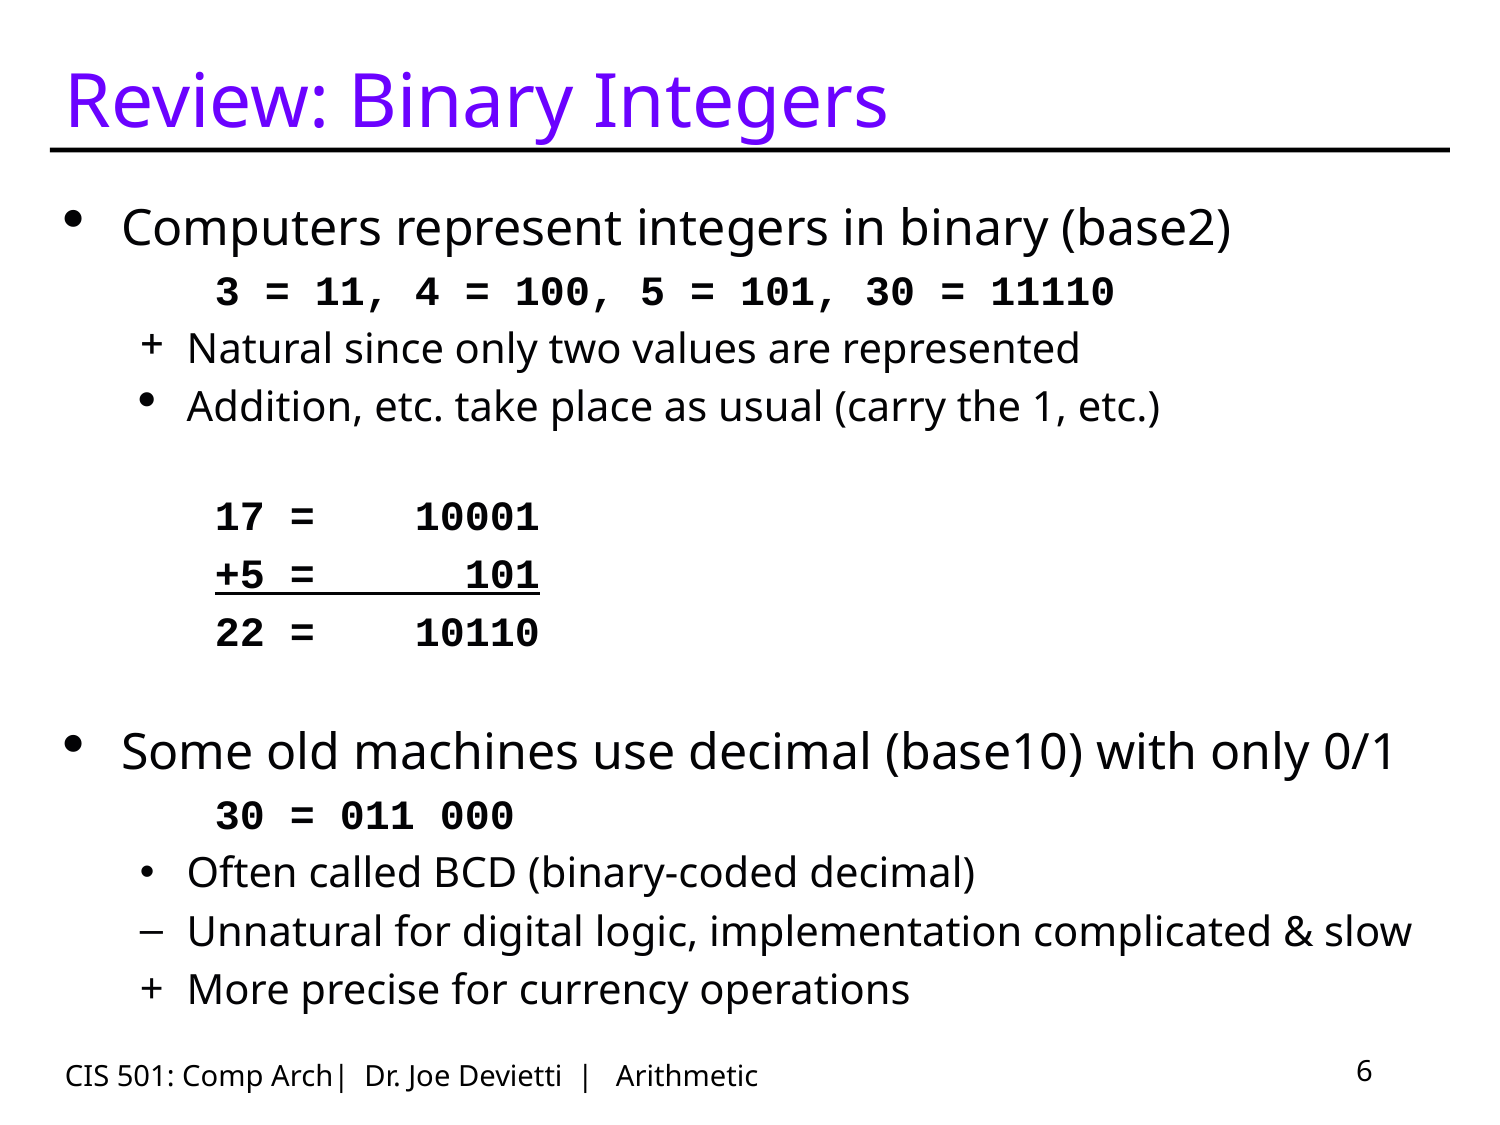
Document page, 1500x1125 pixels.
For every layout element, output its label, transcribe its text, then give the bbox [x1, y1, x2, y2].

text_box Computers represent integers in binary (base2) 3 = 11, 4 = 100, 5 = 101, 30 = 11110 Natural since only two values are represented Addition, etc. take place as usual (carry the 1, etc.) 17 = 10001 +5 = 101 22 = 10110 Some old machines use decimal (base10) with only 0/1 30 = 011 000 Often called BCD (binary-coded decimal) Unnatural for digital logic, implementation complicated & slow More precise for currency operations [49, 187, 1450, 1025]
text_box <number> [1074, 1049, 1388, 1100]
text_box Review: Binary Integers [49, 37, 1363, 150]
text_box CIS 501: Comp Arch| Dr. Joe Devietti | Arithmetic [49, 1049, 988, 1100]
